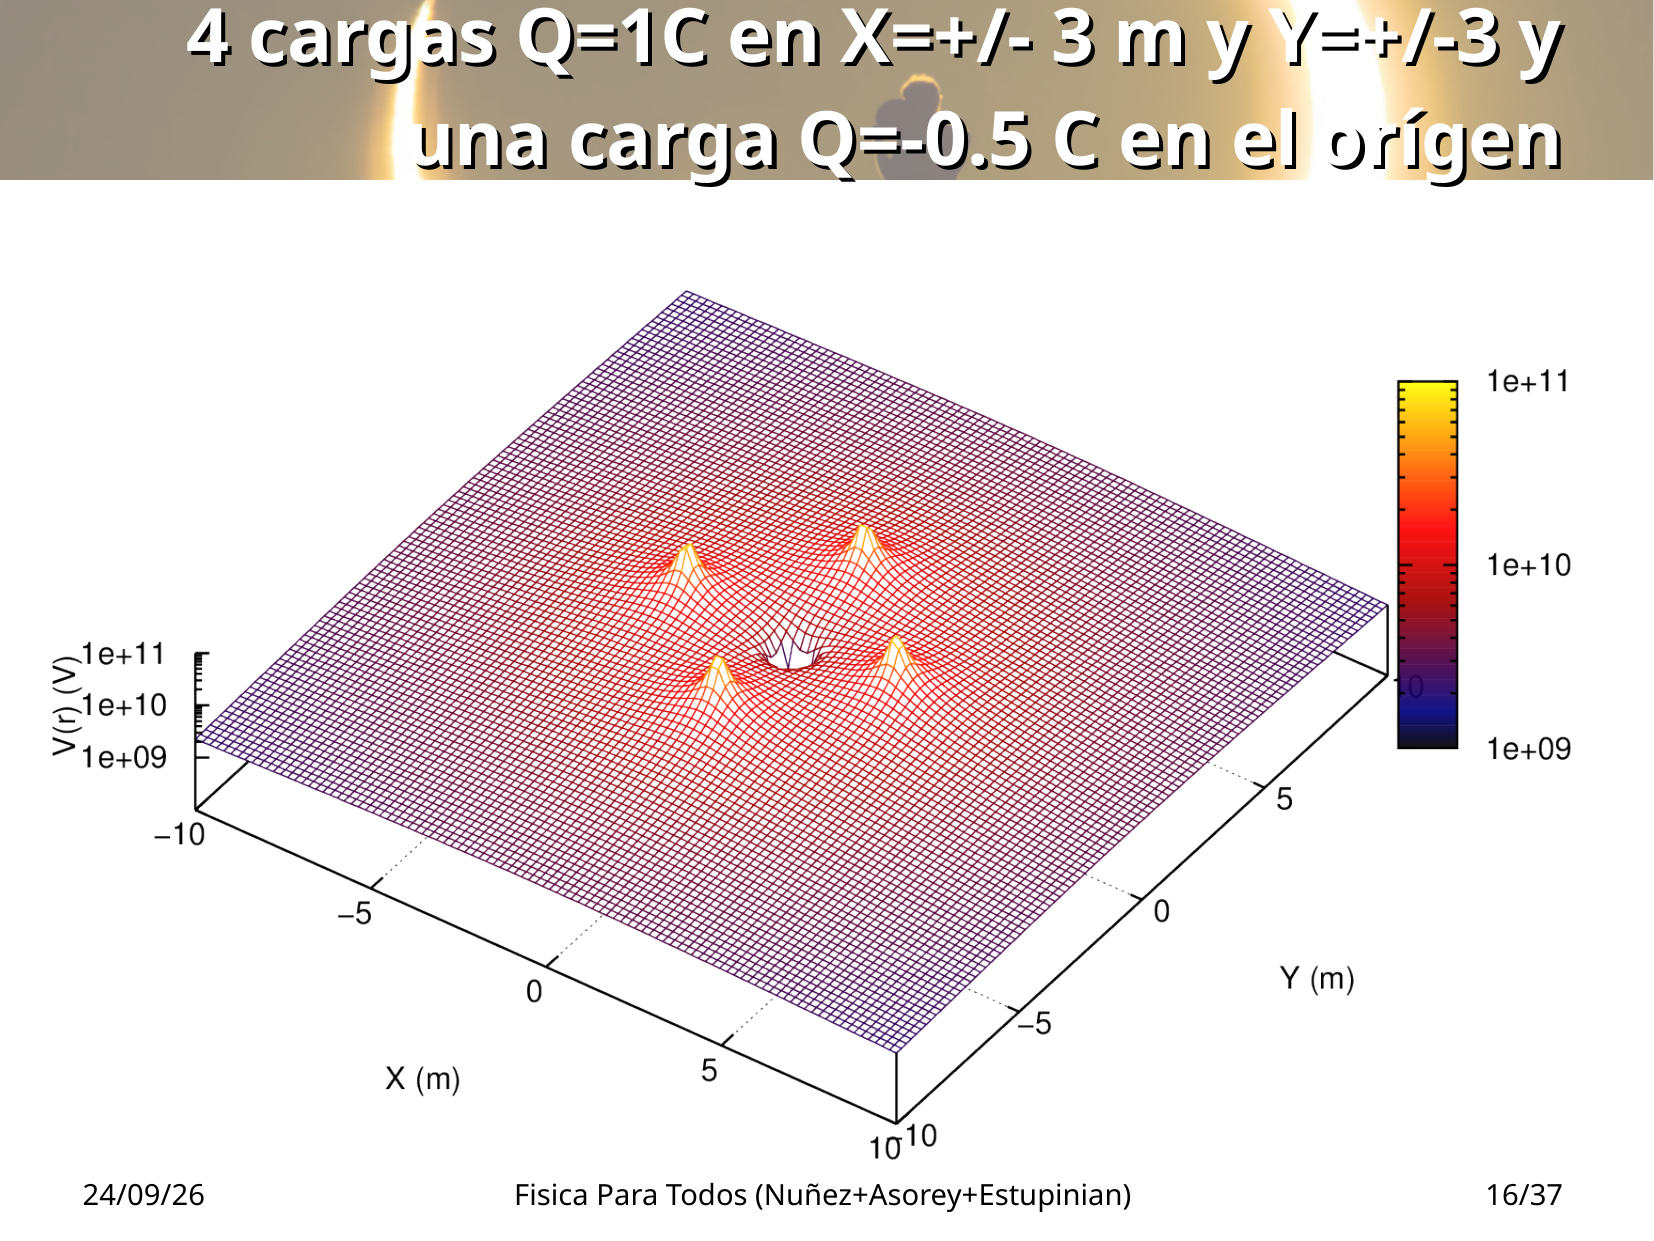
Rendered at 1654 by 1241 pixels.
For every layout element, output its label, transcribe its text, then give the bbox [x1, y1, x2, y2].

title 4 cargas Q=1C en X=+/- 3 m y Y=+/-3 y una carga Q=-0.5 C en el orígen [75, 0, 1564, 119]
picture [0, 0, 1654, 1241]
